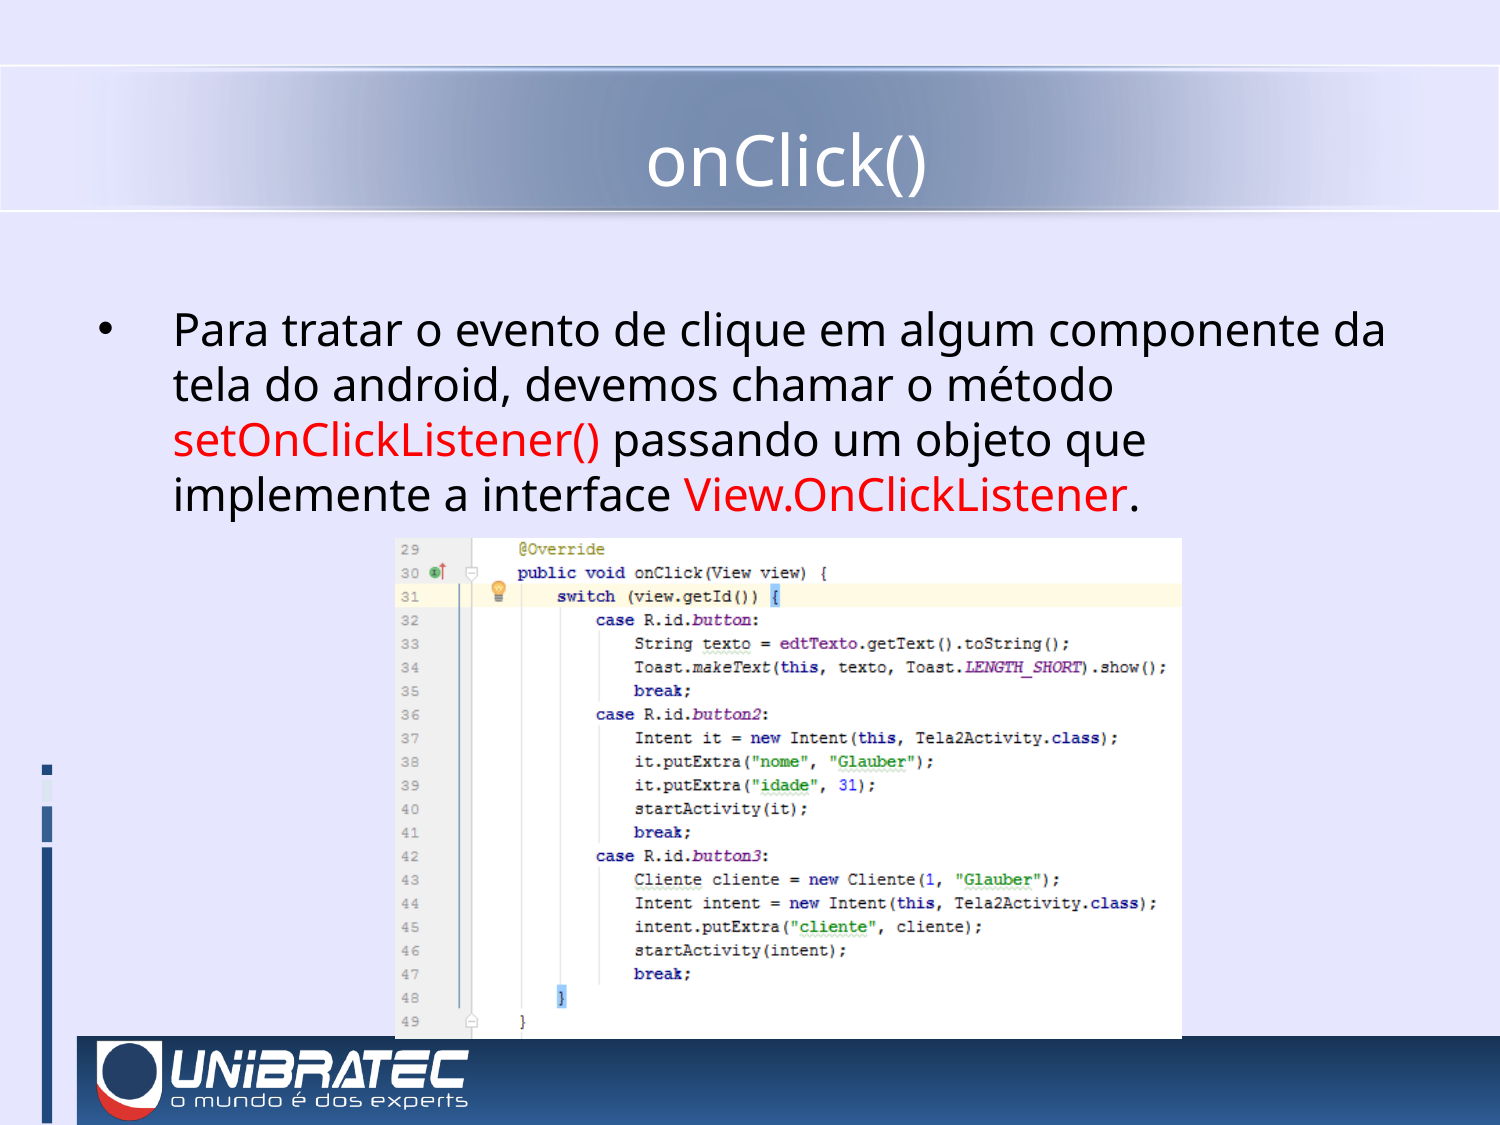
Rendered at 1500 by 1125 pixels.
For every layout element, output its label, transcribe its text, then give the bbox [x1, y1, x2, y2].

picture [0, 58, 1500, 227]
list Para tratar o evento de clique em algum componente da tela do android, devemos chamar o método setOnClickListener() passando um objeto que implemente a interface View.OnClickListener. [82, 292, 1424, 1042]
picture [395, 538, 1182, 1039]
title onClick() [150, 84, 1424, 233]
picture [96, 1042, 469, 1121]
